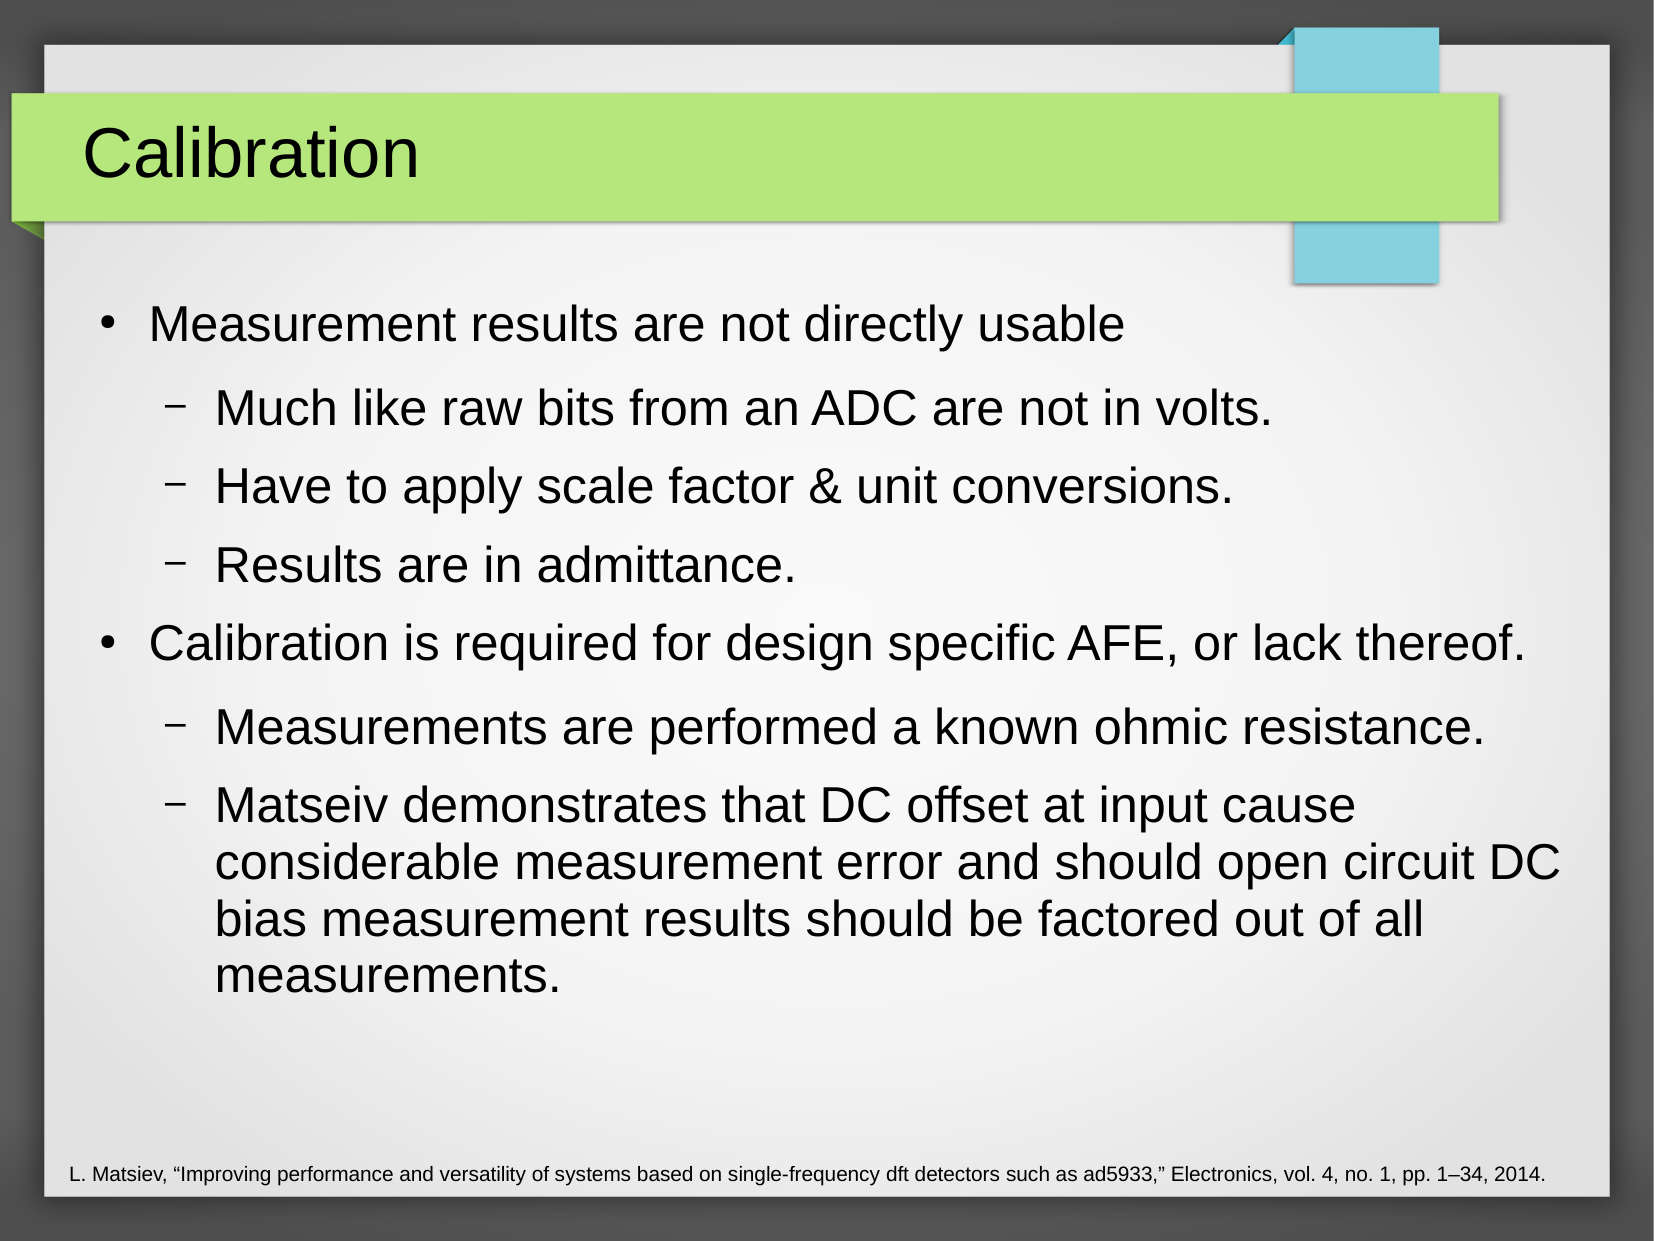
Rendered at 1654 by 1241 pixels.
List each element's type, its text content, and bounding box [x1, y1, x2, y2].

list Measurement results are not directly usable Much like raw bits from an ADC are not in volts. Have to apply scale factor & unit conversions. Results are in admittance. Calibration is required for design specific AFE, or lack thereof. Measurements are performed a known ohmic resistance. Matseiv demonstrates that DC offset at input cause considerable measurement error and should open circuit DC bias measurement results should be factored out of all measurements. [82, 295, 1571, 1015]
text_box L. Matsiev, “Improving performance and versatility of systems based on single-frequency dft detectors such as ad5933,” Electronics, vol. 4, no. 1, pp. 1–34, 2014. [54, 1155, 1591, 1194]
picture [0, 0, 1654, 1241]
title Calibration [82, 49, 1571, 257]
